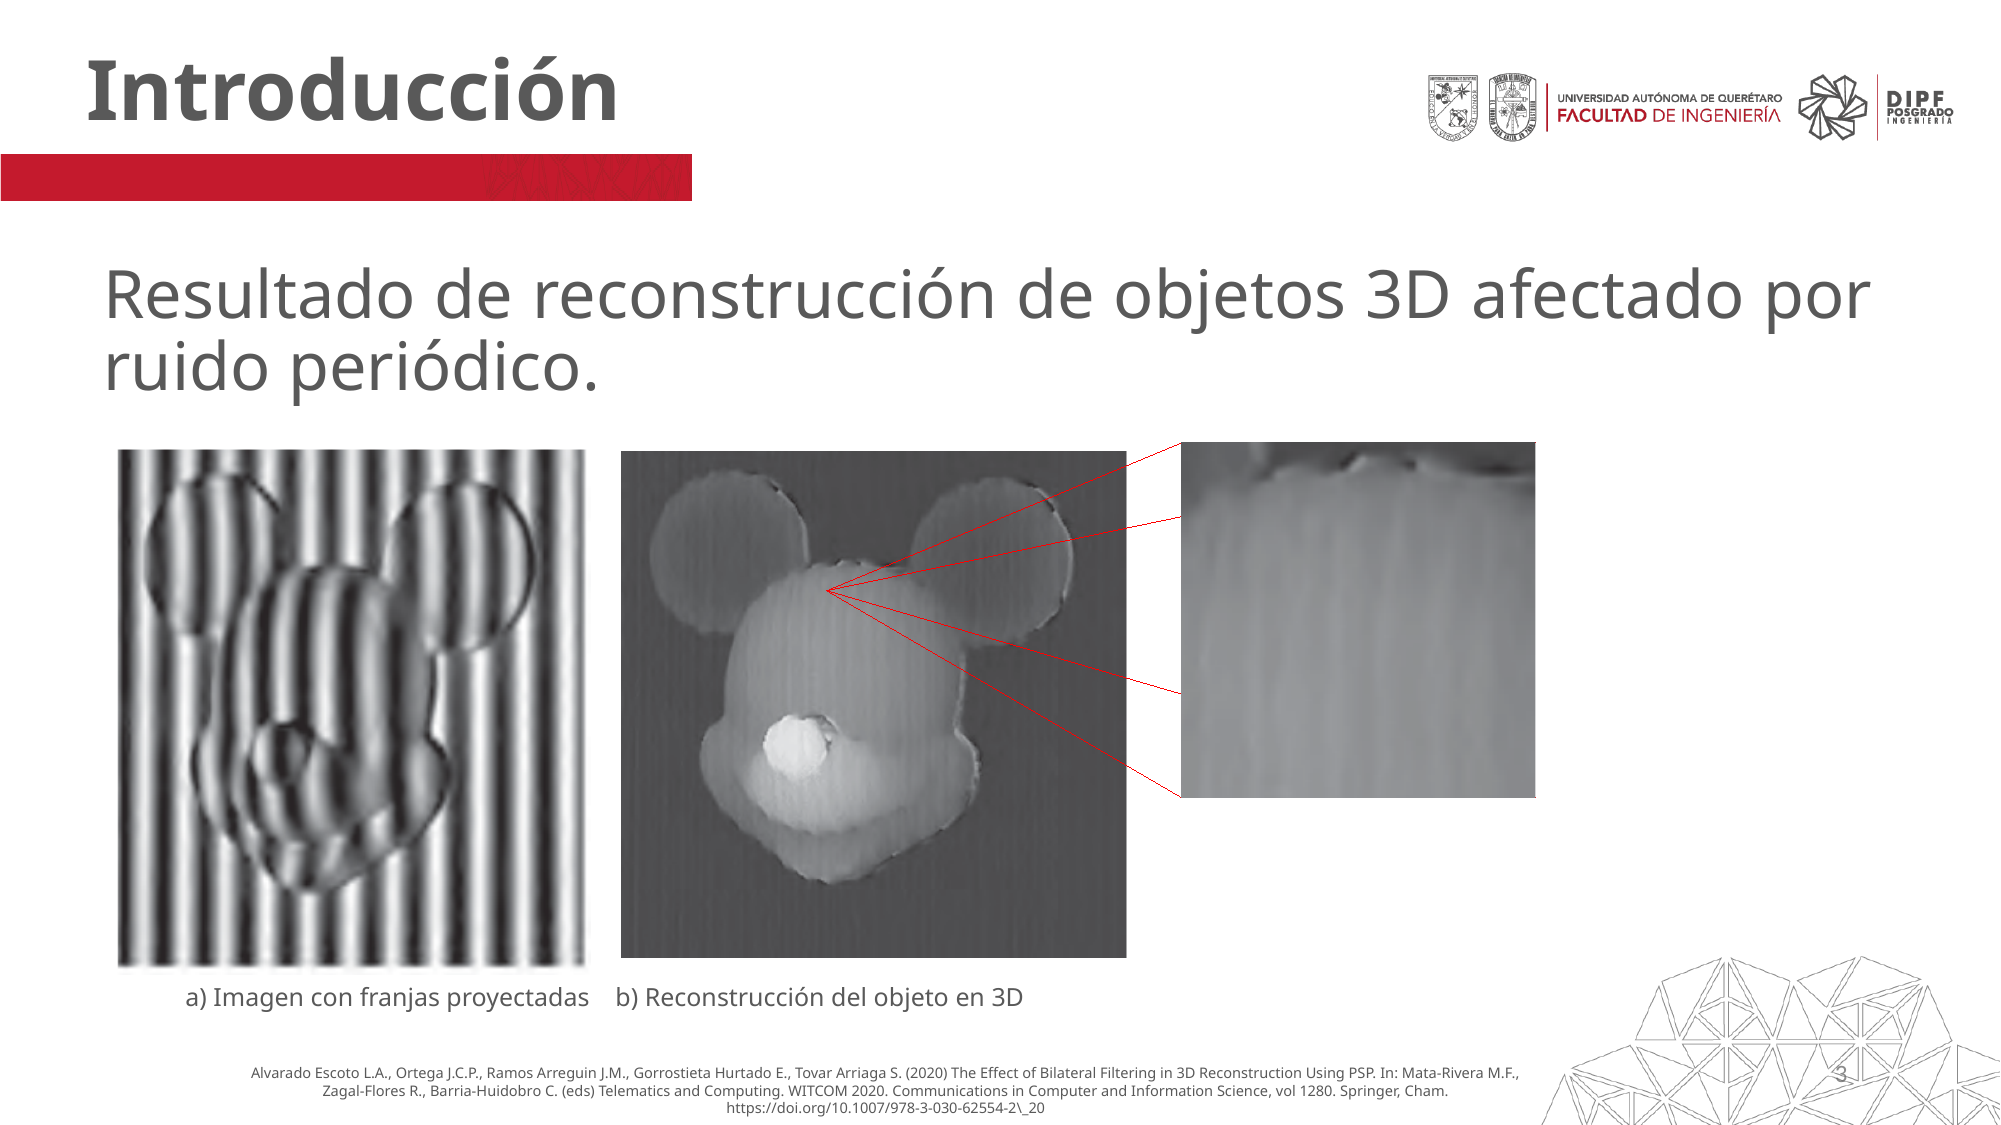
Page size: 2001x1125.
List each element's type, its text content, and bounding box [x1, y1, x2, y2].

picture [1521, 945, 2000, 1125]
text_box a) Imagen con franjas proyectadas b) Reconstrucción del objeto en 3D [29, 974, 1182, 1020]
picture [112, 442, 591, 974]
picture [1422, 66, 1959, 160]
picture [0, 154, 692, 201]
picture [620, 448, 1127, 959]
picture [1181, 442, 1536, 798]
list Resultado de reconstrucción de objetos 3D afectado por ruido periódico. [88, 253, 1890, 473]
text_box Alvarado Escoto L.A., Ortega J.C.P., Ramos Arreguin J.M., Gorrostieta Hurtado E., Tovar Arriaga S. (2020) The Effect of Bilateral Filtering in 3D Reconstruction Using PSP. In: Mata-Rivera M.F., Zagal-Flores R., Barria-Huidobro C. (eds) Telematics and Computing. WITCOM 2020. Communications in Computer and Information Science, vol 1280. Springer, Cham. https://doi.org/10.1007/978-3-030-62554-2\_20 [236, 1056, 1536, 1124]
text_box Introducción [66, 14, 692, 154]
